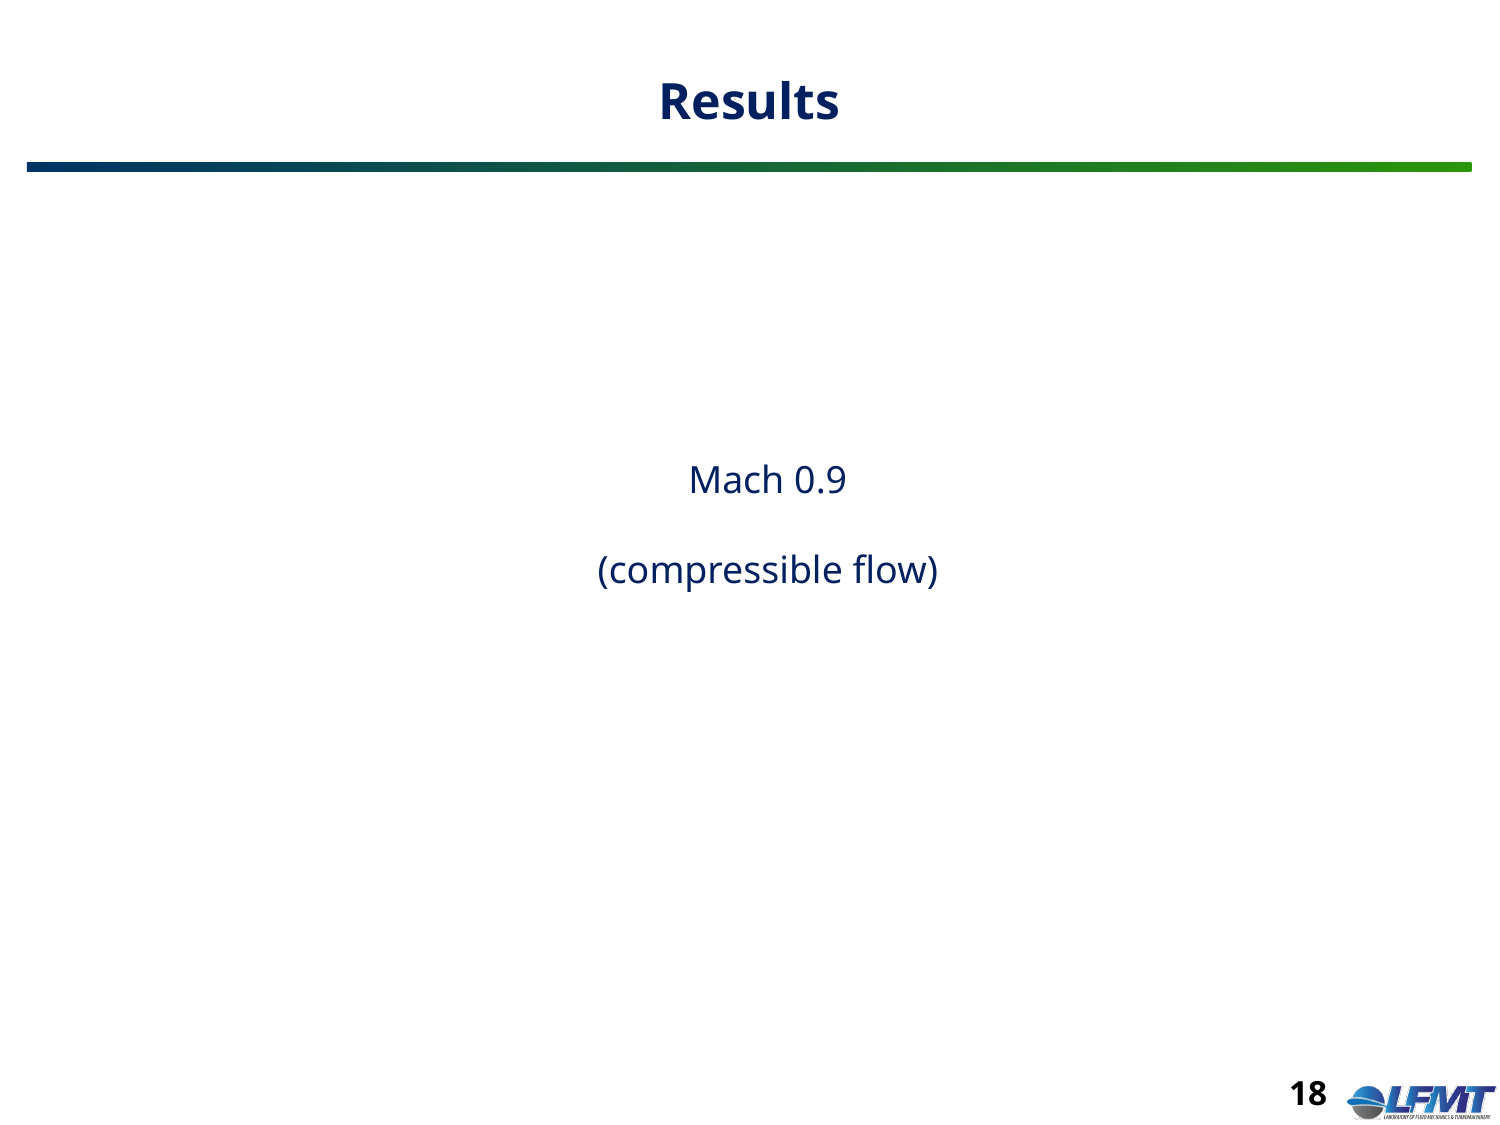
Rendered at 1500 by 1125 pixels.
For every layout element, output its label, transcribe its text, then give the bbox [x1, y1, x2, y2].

text_box Mach 0.9 (compressible flow) [35, 448, 1465, 689]
title Results [26, 41, 1474, 157]
slide_number <αριθμός> [992, 1065, 1343, 1125]
picture [1347, 1080, 1497, 1125]
text_box [1383, 1071, 1500, 1125]
